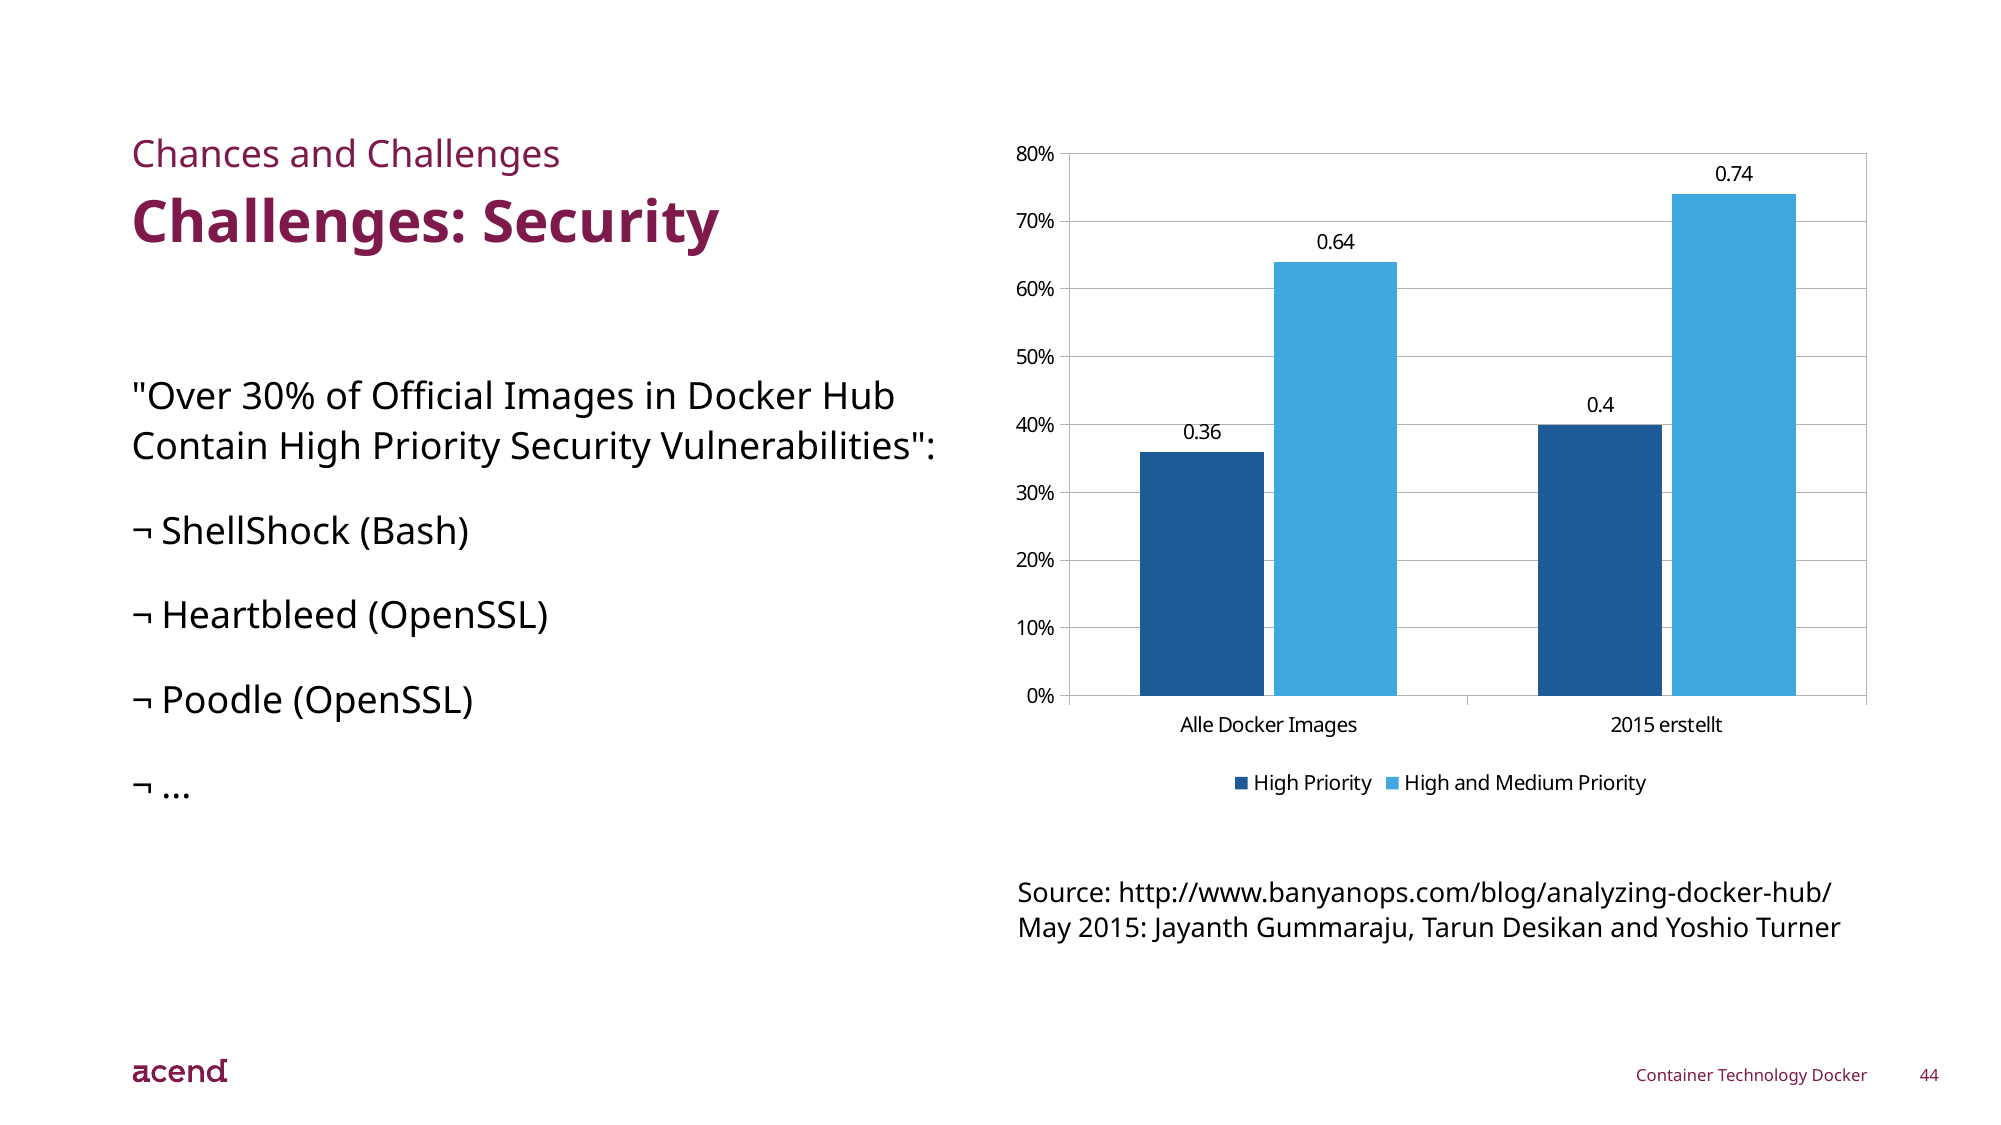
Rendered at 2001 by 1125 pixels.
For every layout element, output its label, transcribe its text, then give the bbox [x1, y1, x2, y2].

list Source: http://www.banyanops.com/blog/analyzing-docker-hub/ May 2015: Jayanth Gummaraju, Tarun Desikan and Yoshio Turner [1017, 871, 1888, 1016]
chart [998, 125, 1884, 804]
title Challenges: Security [131, 184, 998, 303]
list Chances and Challenges [131, 125, 983, 184]
list "Over 30% of Official Images in Docker Hub Contain High Priority Security Vulnerabilities": ShellShock (Bash) Heartbleed (OpenSSL) Poodle (OpenSSL) ... [131, 367, 983, 1006]
